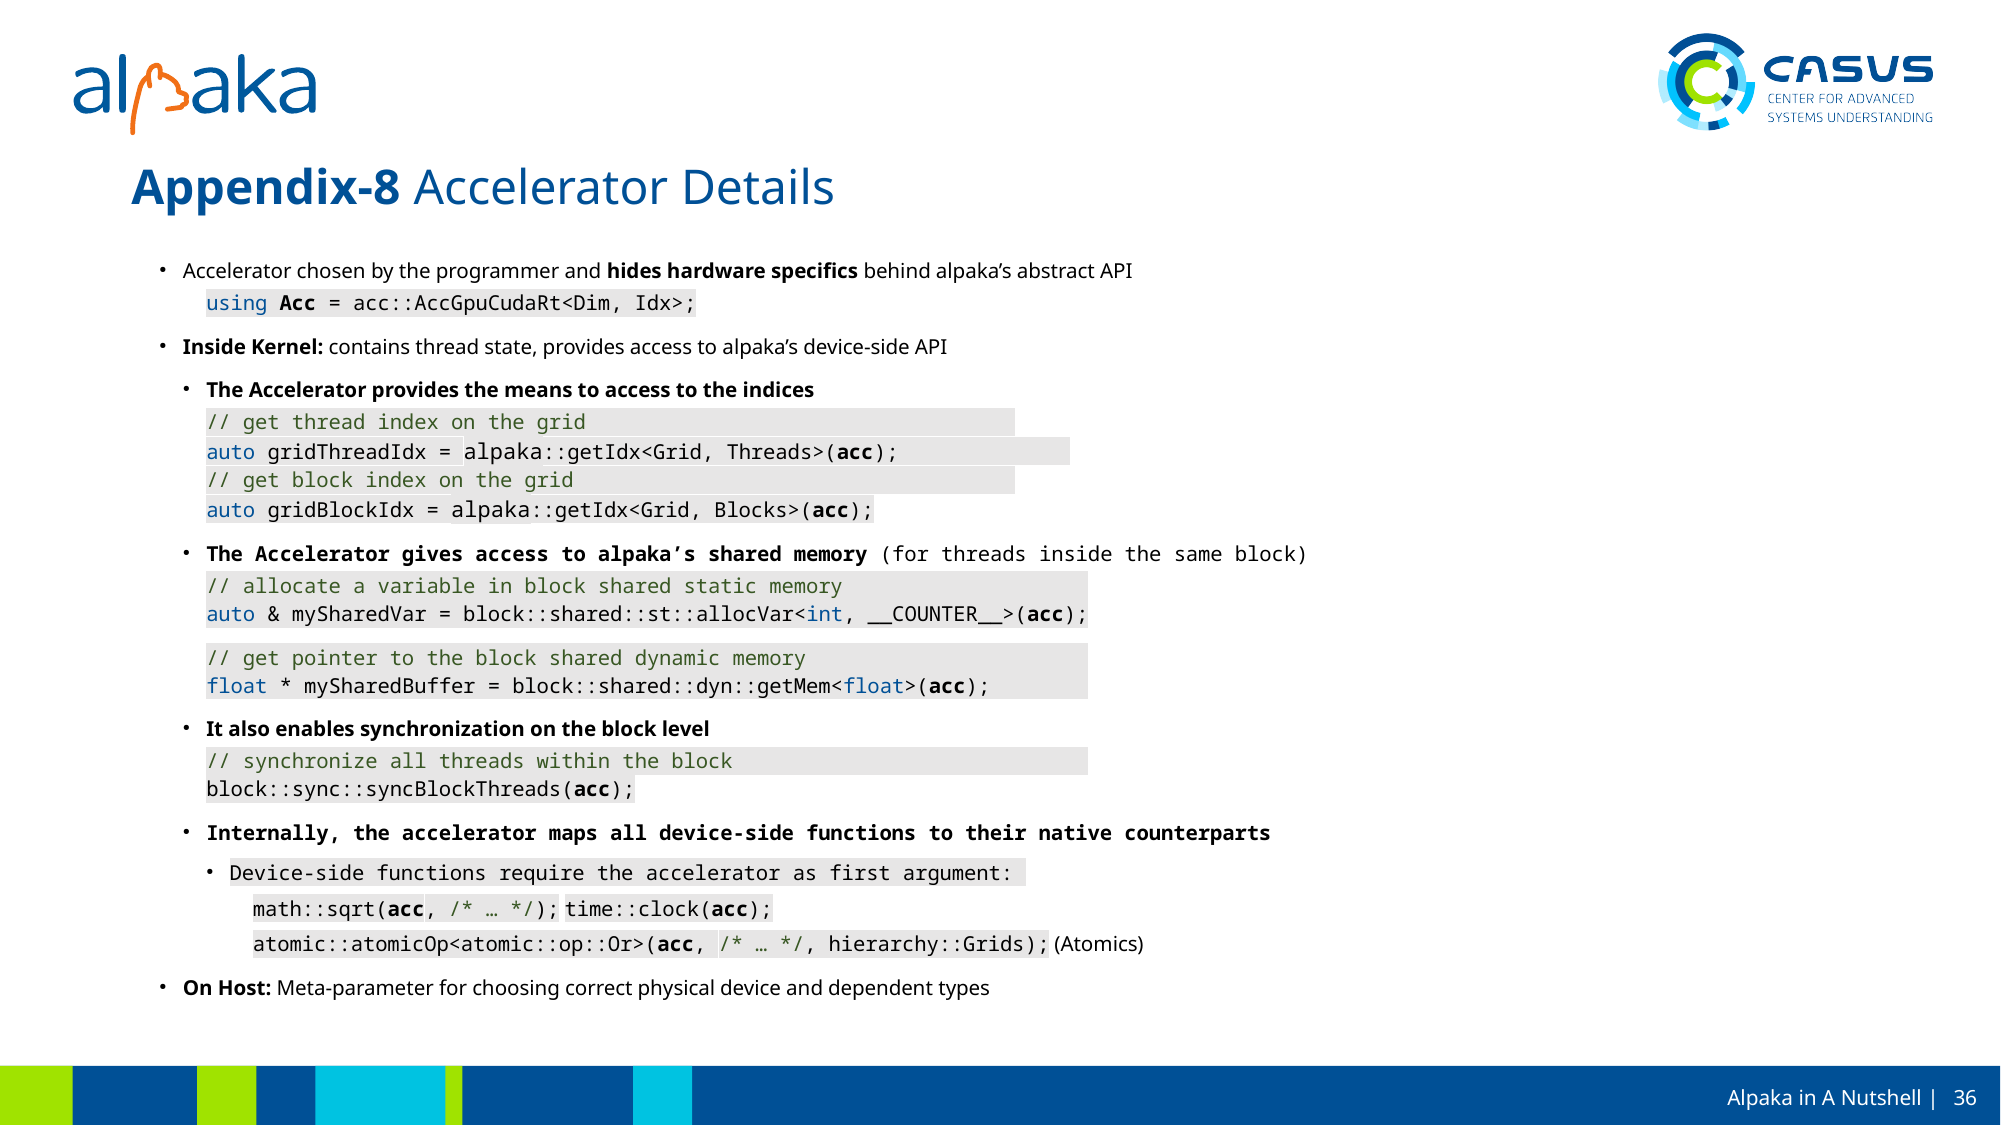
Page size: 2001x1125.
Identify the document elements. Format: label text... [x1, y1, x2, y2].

picture [1658, 33, 1933, 131]
list Accelerator chosen by the programmer and hides hardware specifics behind alpaka’s abstract API using Acc = acc::AccGpuCudaRt<Dim, Idx>; Inside Kernel: contains thread state, provides access to alpaka’s device-side API The Accelerator provides the means to access to the indices // get thread index on the grid auto gridThreadIdx = alpaka::getIdx<Grid, Threads>(acc); // get block index on the grid auto gridBlockIdx = alpaka::getIdx<Grid, Blocks>(acc); The Accelerator gives access to alpaka’s shared memory (for threads inside the same block) // allocate a variable in block shared static memory auto & mySharedVar = block::shared::st::allocVar<int, __COUNTER__>(acc); // get pointer to the block shared dynamic memory float * mySharedBuffer = block::shared::dyn::getMem<float>(acc); It also enables synchronization on the block level // synchronize all threads within the block block::sync::syncBlockThreads(acc); Internally, the accelerator maps all device-side functions to their native counterparts Device-side functions require the accelerator as first argument: math::sqrt(acc, /* … */); time::clock(acc); atomic::atomicOp<atomic::op::Or>(acc, /* … */, hierarchy::Grids); (Atomics) On Host: Meta-parameter for choosing correct physical device and dependent types [159, 153, 1695, 1016]
title Appendix-8 Accelerator Details [106, 153, 1016, 219]
picture [72, 53, 317, 136]
